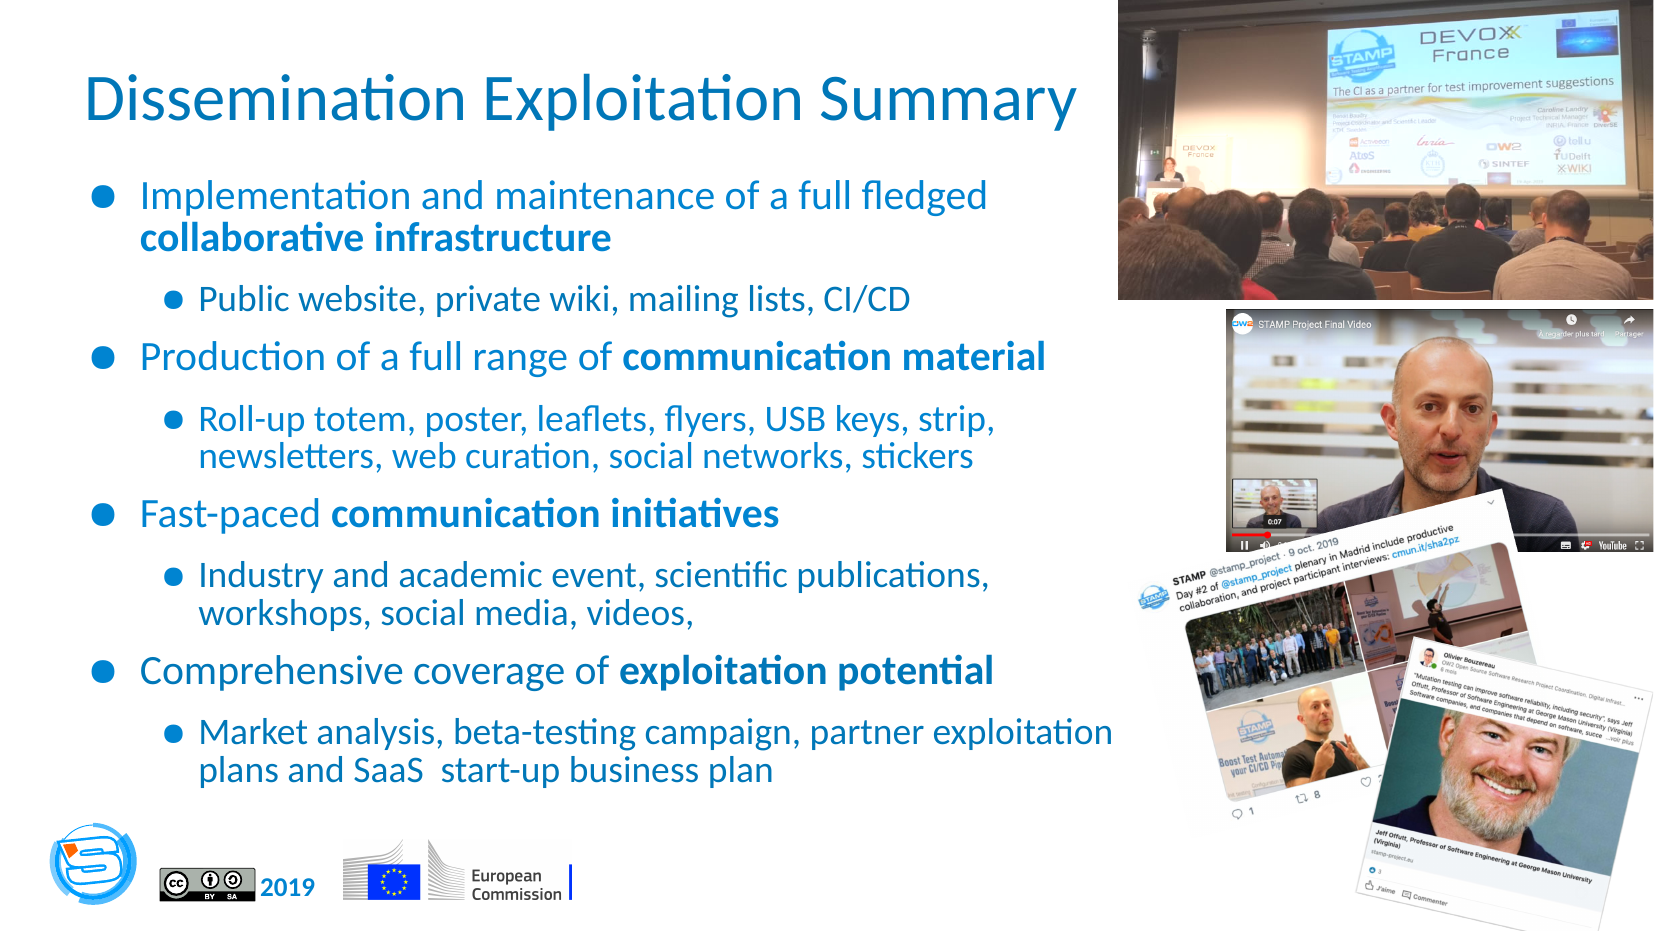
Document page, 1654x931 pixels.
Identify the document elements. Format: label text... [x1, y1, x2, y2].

picture [343, 890, 572, 900]
picture [1118, 0, 1654, 301]
list Implementation and maintenance of a full fledged collaborative infrastructure Public website, private wiki, mailing lists, CI/CD Production of a full range of communication material Roll-up totem, poster, leaflets, flyers, USB keys, strip, newsletters, web curation, social networks, stickers Fast-paced communication initiatives Industry and academic event, scientific publications, workshops, social media, videos, Comprehensive coverage of exploitation potential Market analysis, beta-testing campaign, partner exploitation plans and SaaS start-up business plan [72, 177, 1168, 890]
picture [1168, 309, 1654, 931]
title Dissemination Exploitation Summary [84, 70, 1118, 142]
